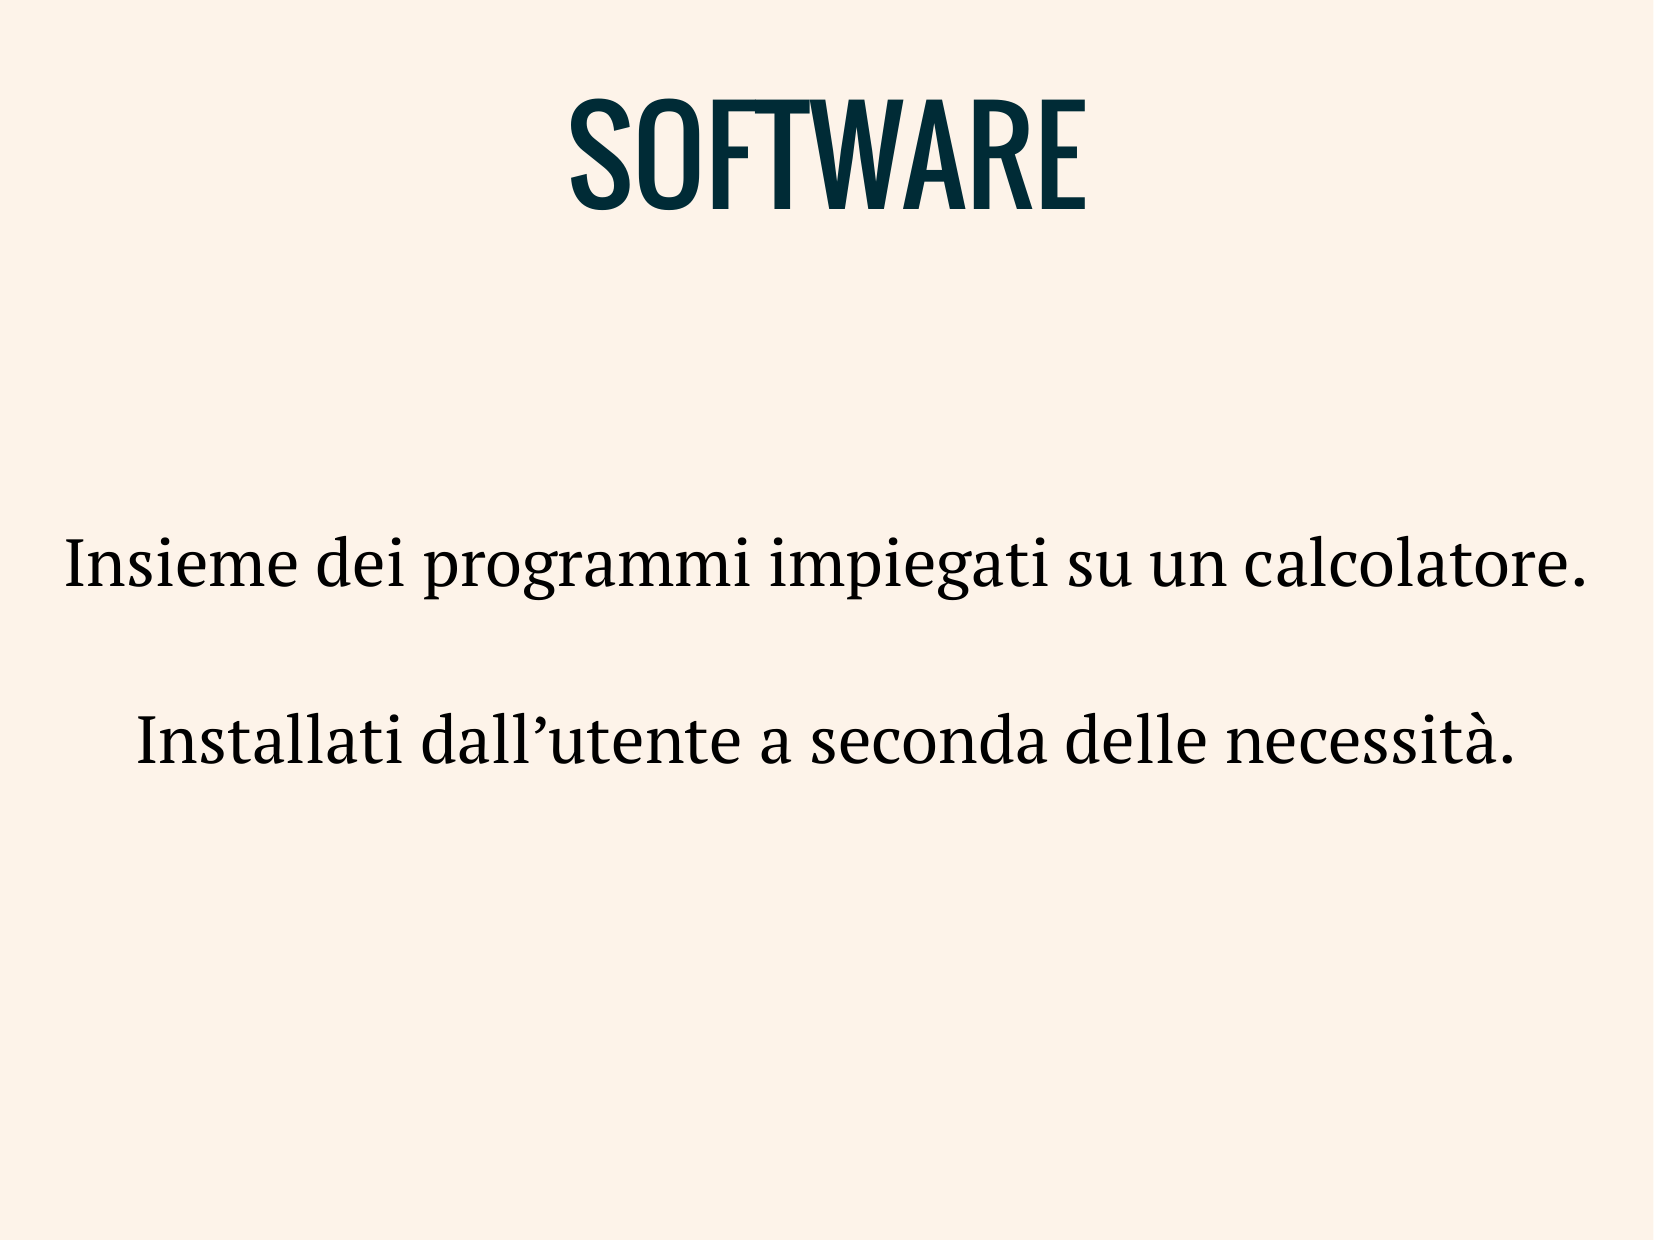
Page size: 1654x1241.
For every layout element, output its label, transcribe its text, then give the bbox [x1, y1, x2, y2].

subtitle Insieme dei programmi impiegati su un calcolatore. Installati dall’utente a seconda delle necessità. [0, 290, 1654, 1010]
title Software [82, 49, 1571, 257]
